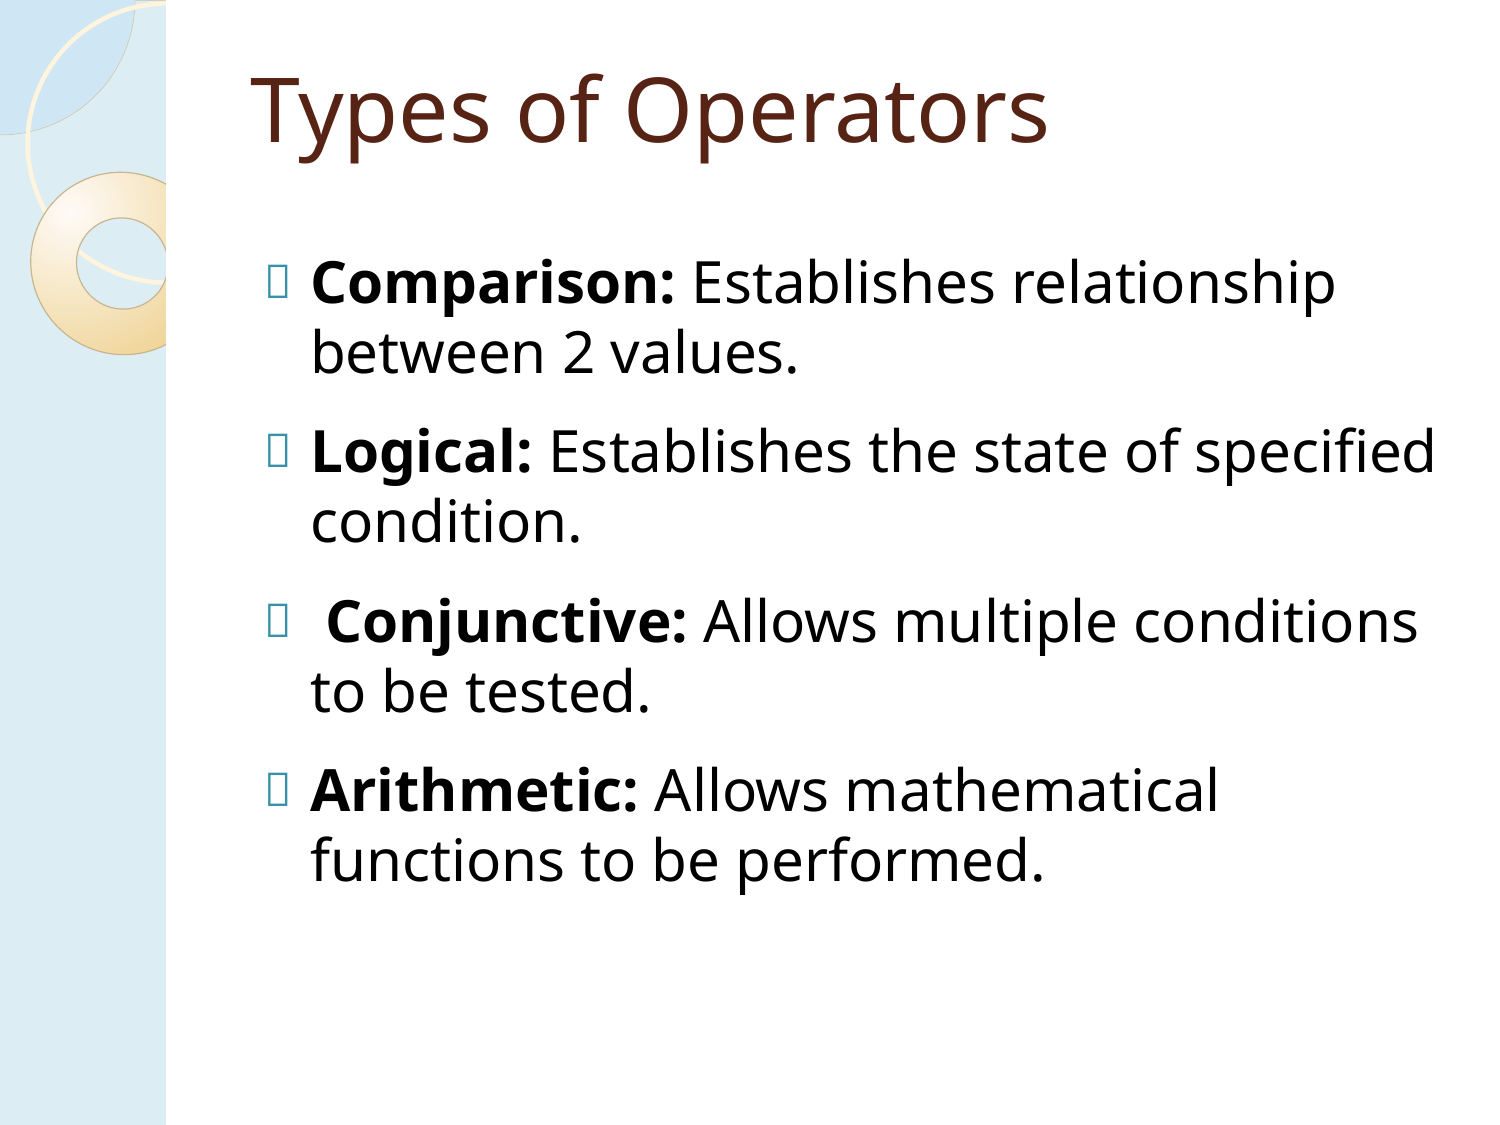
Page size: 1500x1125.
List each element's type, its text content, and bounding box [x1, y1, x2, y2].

list Comparison: Establishes relationship between 2 values. Logical: Establishes the state of specified condition. Conjunctive: Allows multiple conditions to be tested. Arithmetic: Allows mathematical functions to be performed. [235, 237, 1466, 1025]
title Types of Operators [235, 45, 1466, 233]
